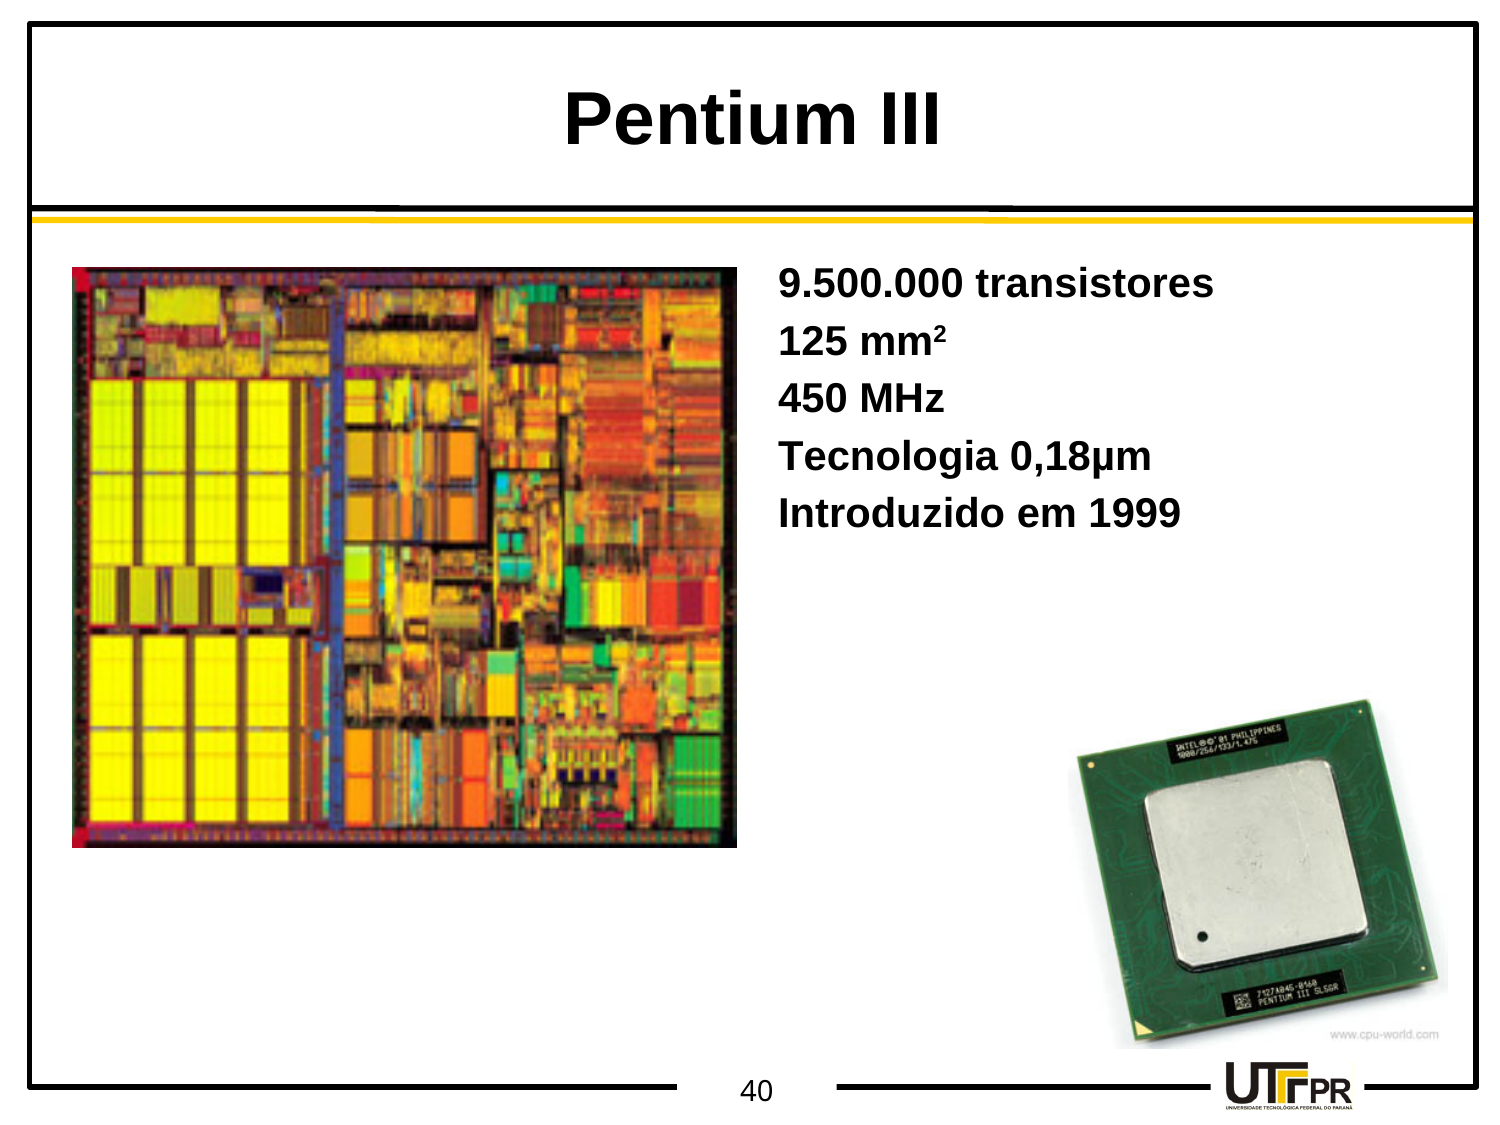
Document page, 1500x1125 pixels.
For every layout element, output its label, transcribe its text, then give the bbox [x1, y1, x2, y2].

list 9.500.000 transistores 125 mm2 450 MHz Tecnologia 0,18µm Introduzido em 1999 [763, 257, 1428, 1027]
picture [1225, 1062, 1353, 1110]
picture [1068, 690, 1448, 1049]
picture [72, 267, 737, 848]
title Pentium III [29, 47, 1477, 196]
